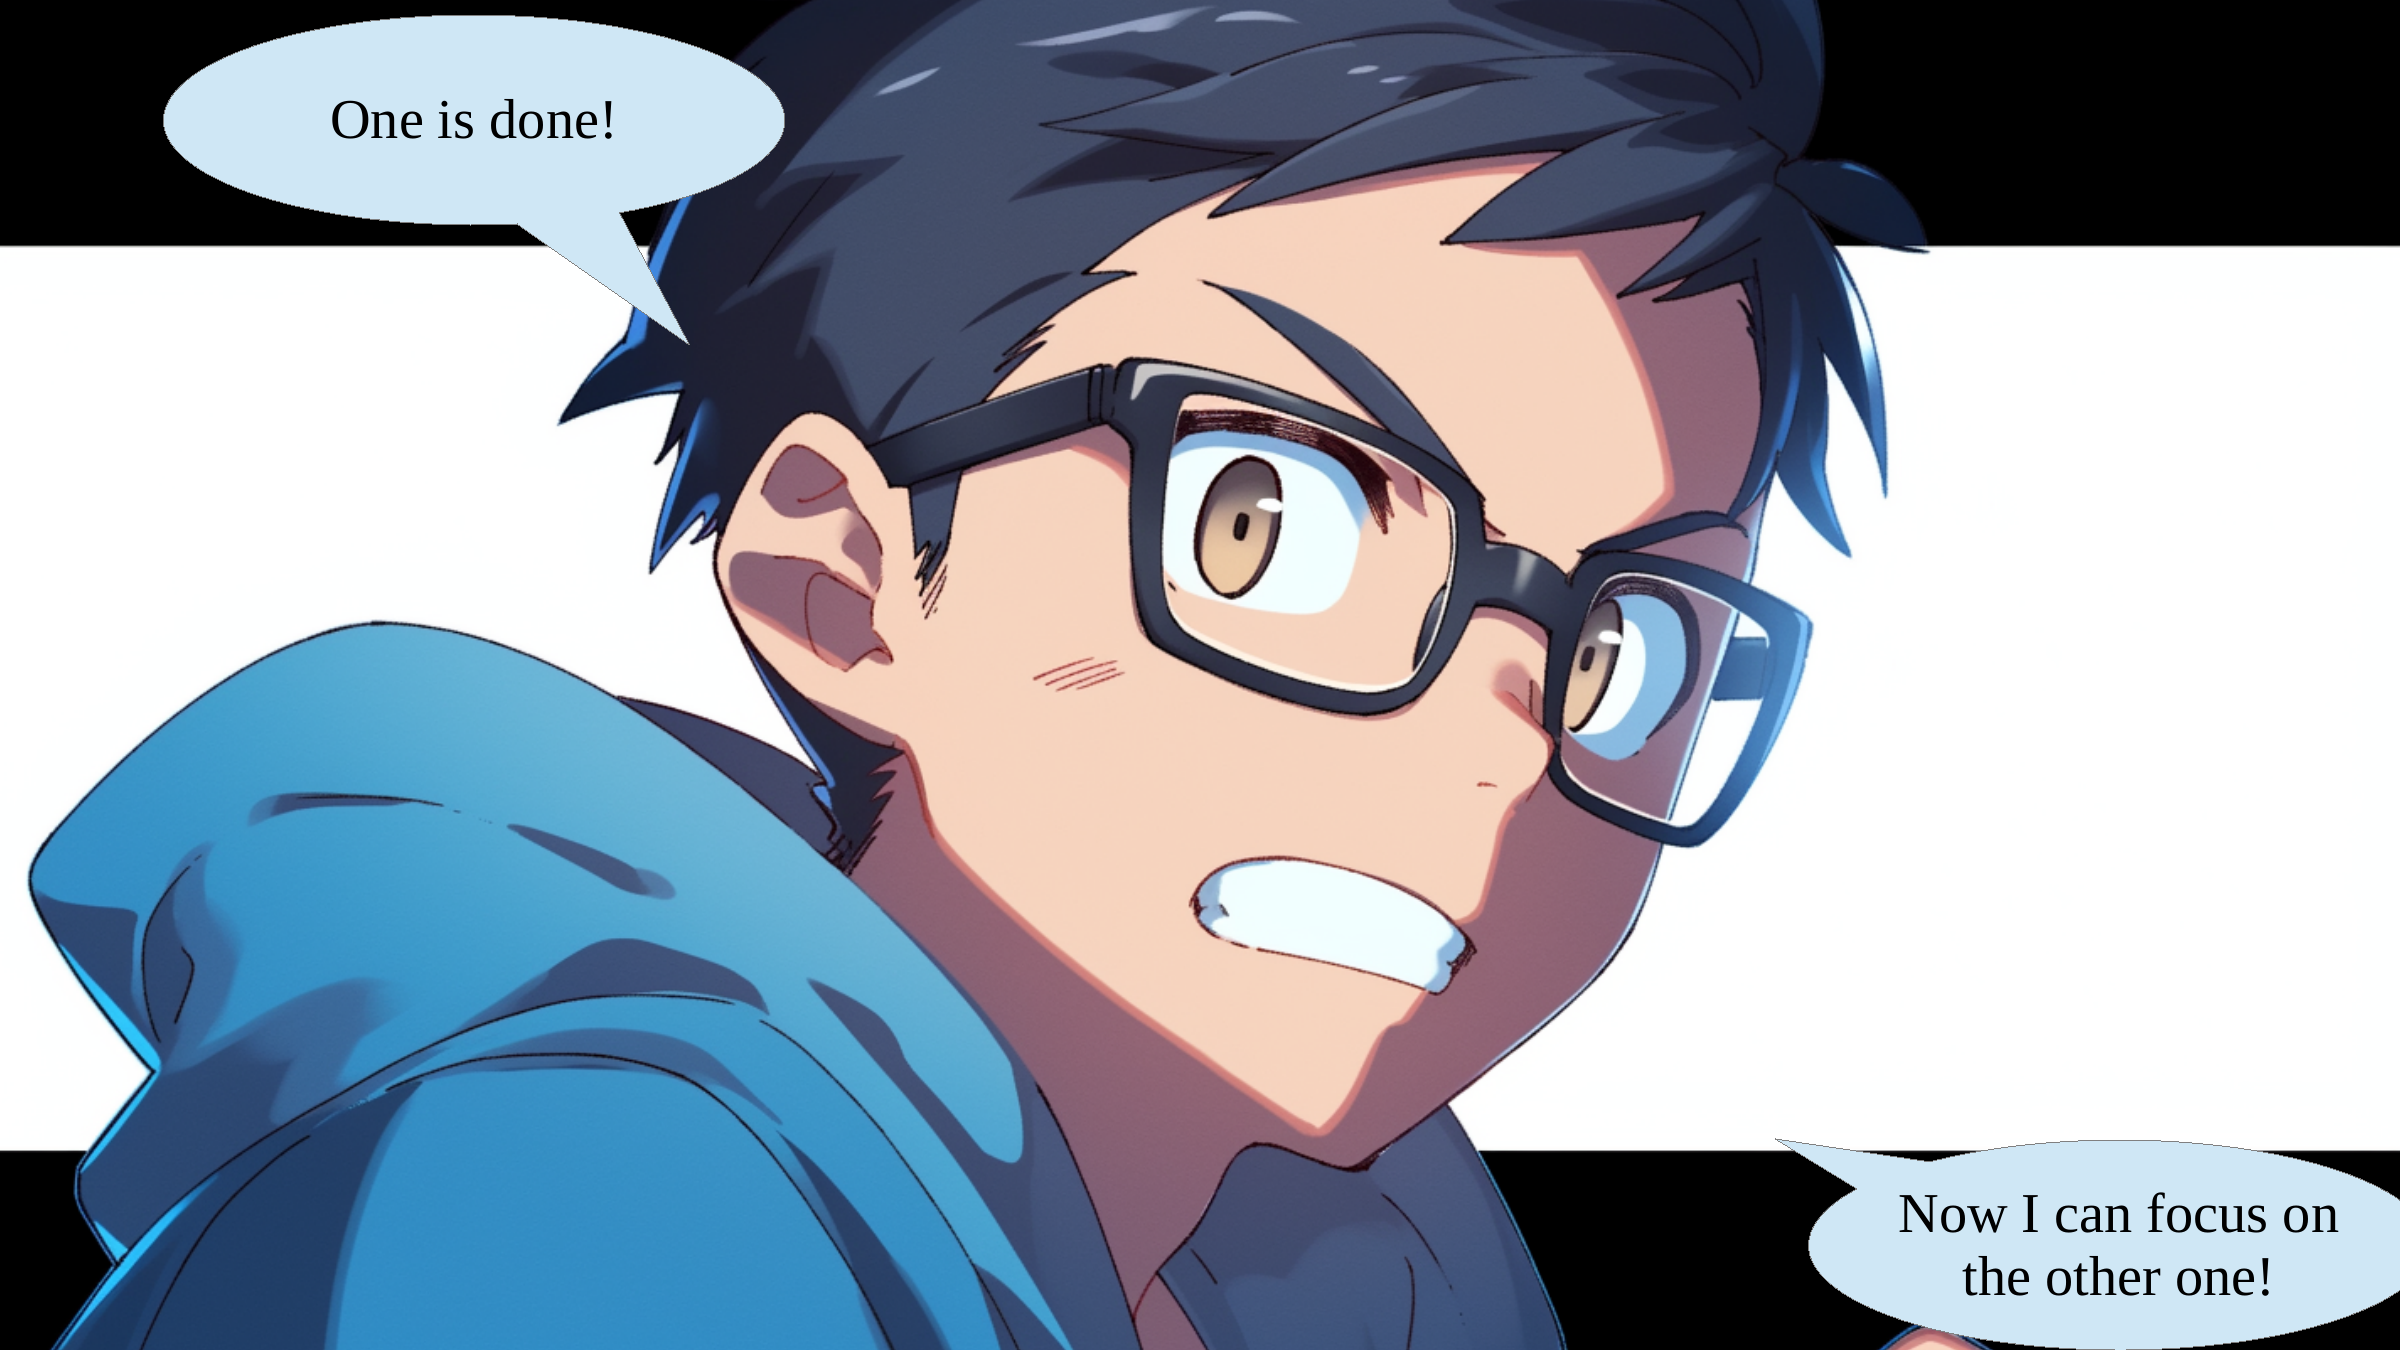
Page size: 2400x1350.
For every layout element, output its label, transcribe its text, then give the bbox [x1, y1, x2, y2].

picture [0, 0, 2400, 1350]
text_box Now I can focus on the other one! [1775, 1138, 2400, 1350]
text_box One is done! [163, 15, 785, 345]
picture [2162, 1291, 2400, 1350]
